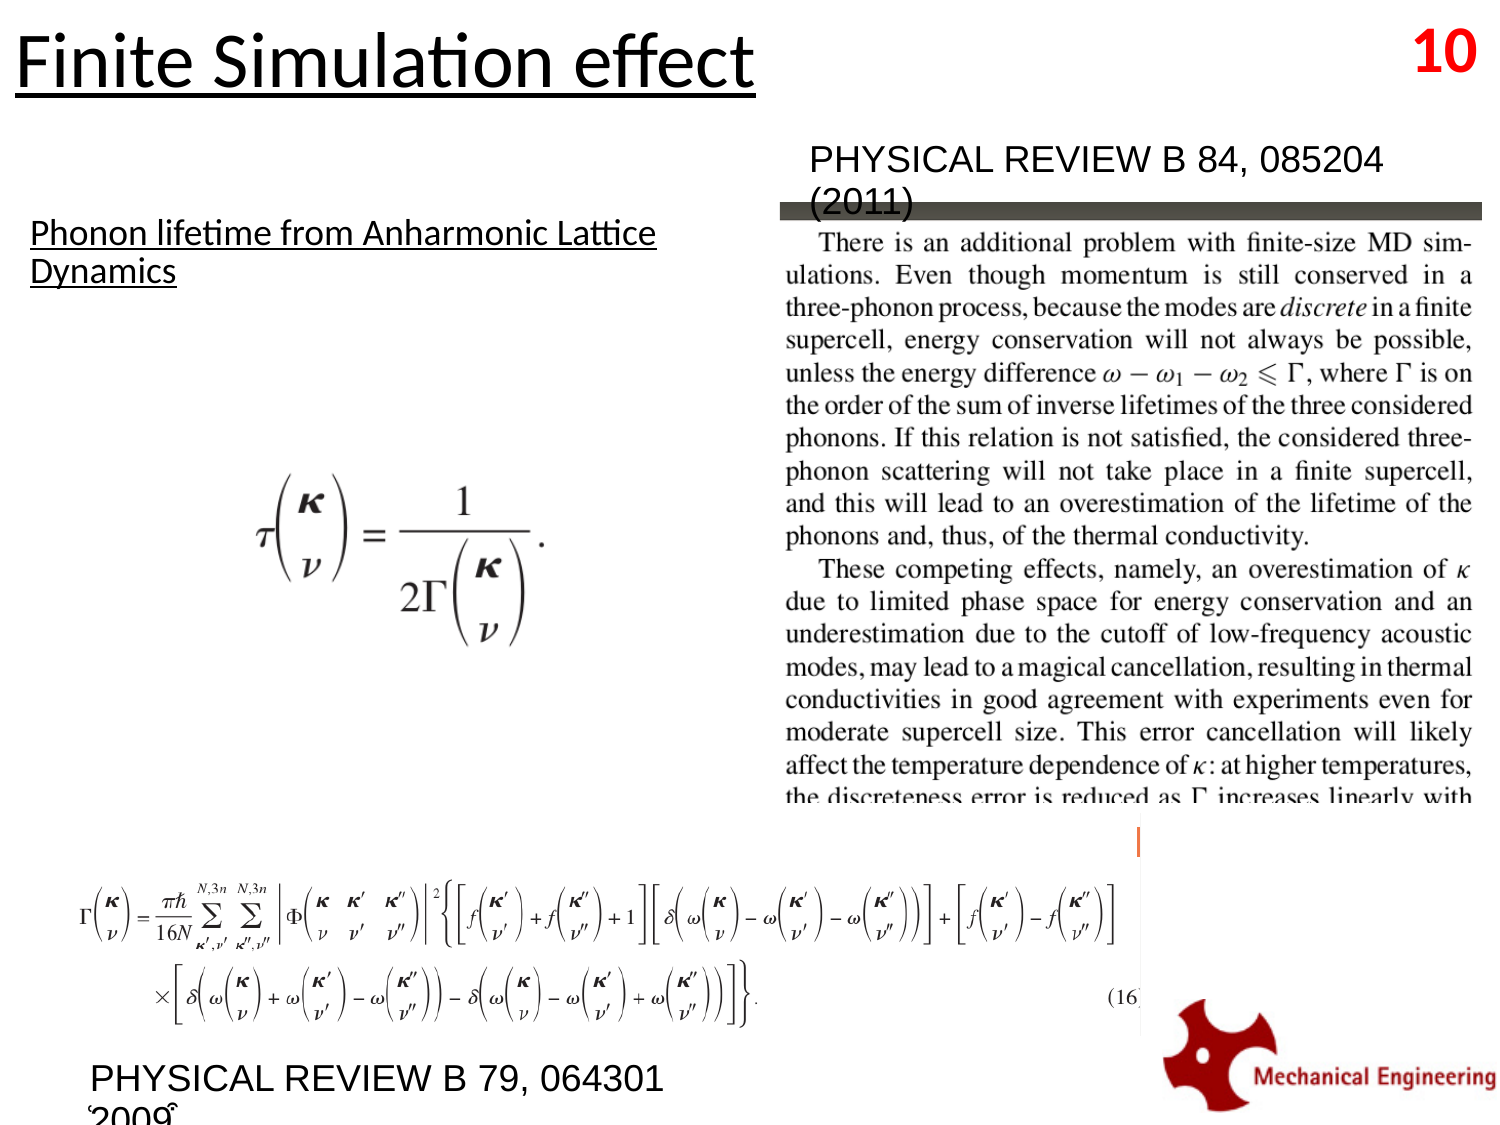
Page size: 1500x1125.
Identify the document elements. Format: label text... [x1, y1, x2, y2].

picture [1162, 999, 1497, 1113]
text_box PHYSICAL REVIEW B 79, 064301 ͑2009͒ [75, 1050, 774, 1107]
picture [780, 202, 1482, 803]
text_box 10 [1395, 0, 1493, 93]
picture [180, 465, 630, 676]
text_box PHYSICAL REVIEW B 84, 085204 (2011) [794, 130, 1500, 188]
title Finite Simulation effect [0, 0, 1500, 150]
picture [45, 813, 1141, 1036]
picture [847, 202, 858, 212]
title Phonon lifetime from Anharmonic Lattice Dynamics [15, 195, 711, 315]
